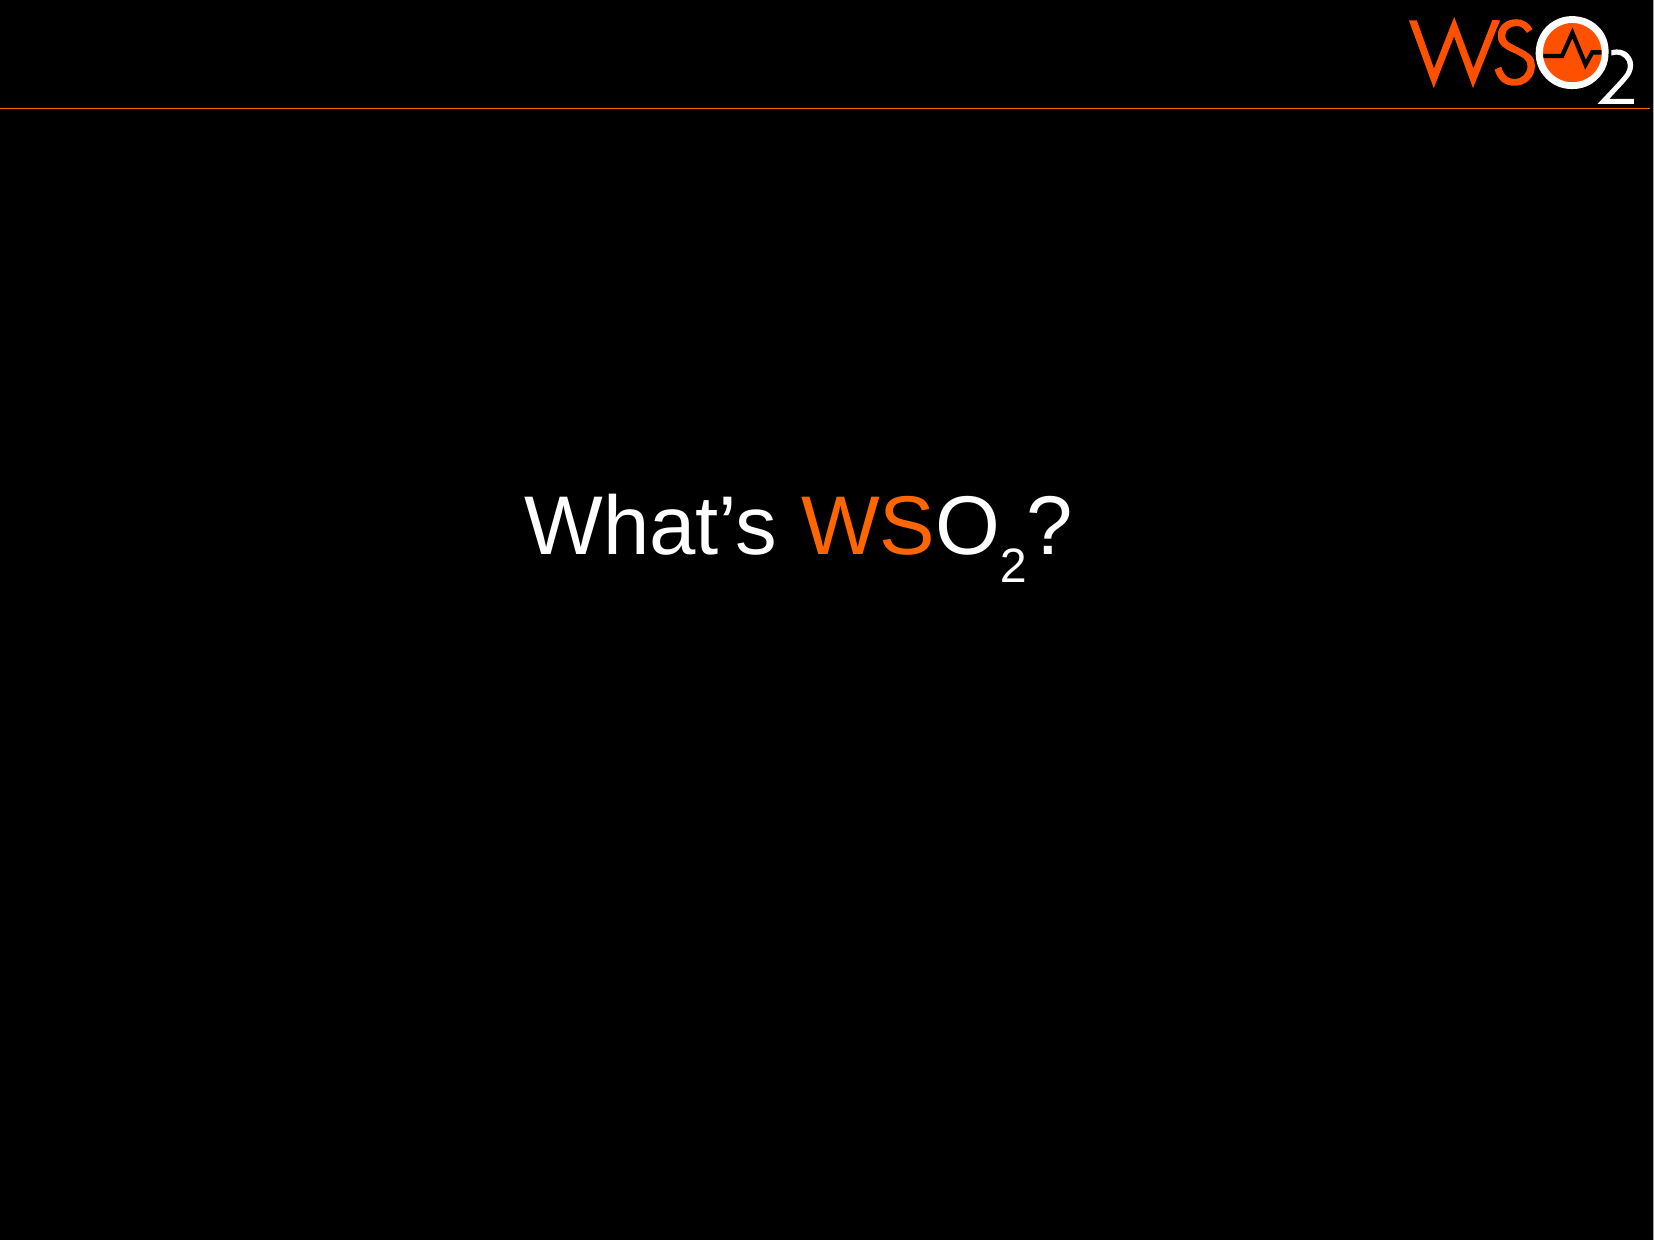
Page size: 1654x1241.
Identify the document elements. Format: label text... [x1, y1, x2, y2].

picture [1407, 15, 1636, 106]
text_box What’s WSO2? [510, 472, 1141, 601]
